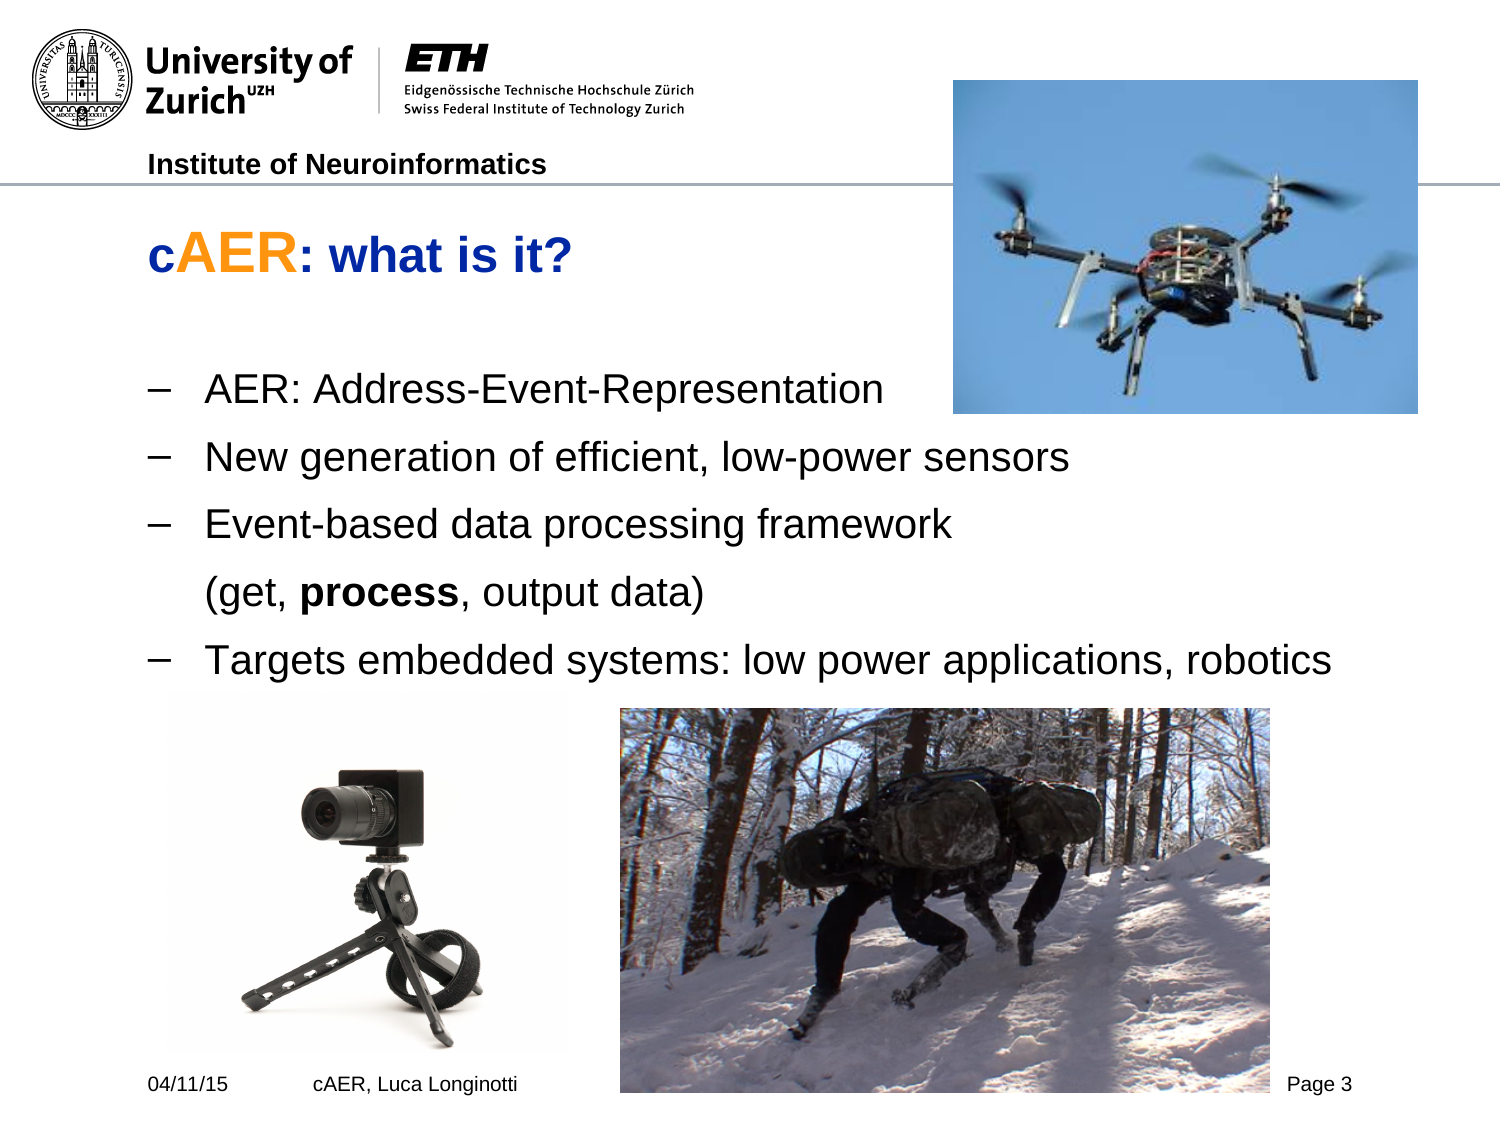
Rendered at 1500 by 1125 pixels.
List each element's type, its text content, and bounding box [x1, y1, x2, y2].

picture [620, 708, 1270, 1093]
title cAER: what is it? [147, 208, 953, 291]
picture [26, 23, 704, 136]
list AER: Address-Event-Representation New generation of efficient, low-power sensors Event-based data processing framework (get, process, output data) Targets embedded systems: low power applications, robotics [147, 361, 1353, 1000]
picture [166, 692, 568, 1053]
picture [953, 80, 1418, 414]
